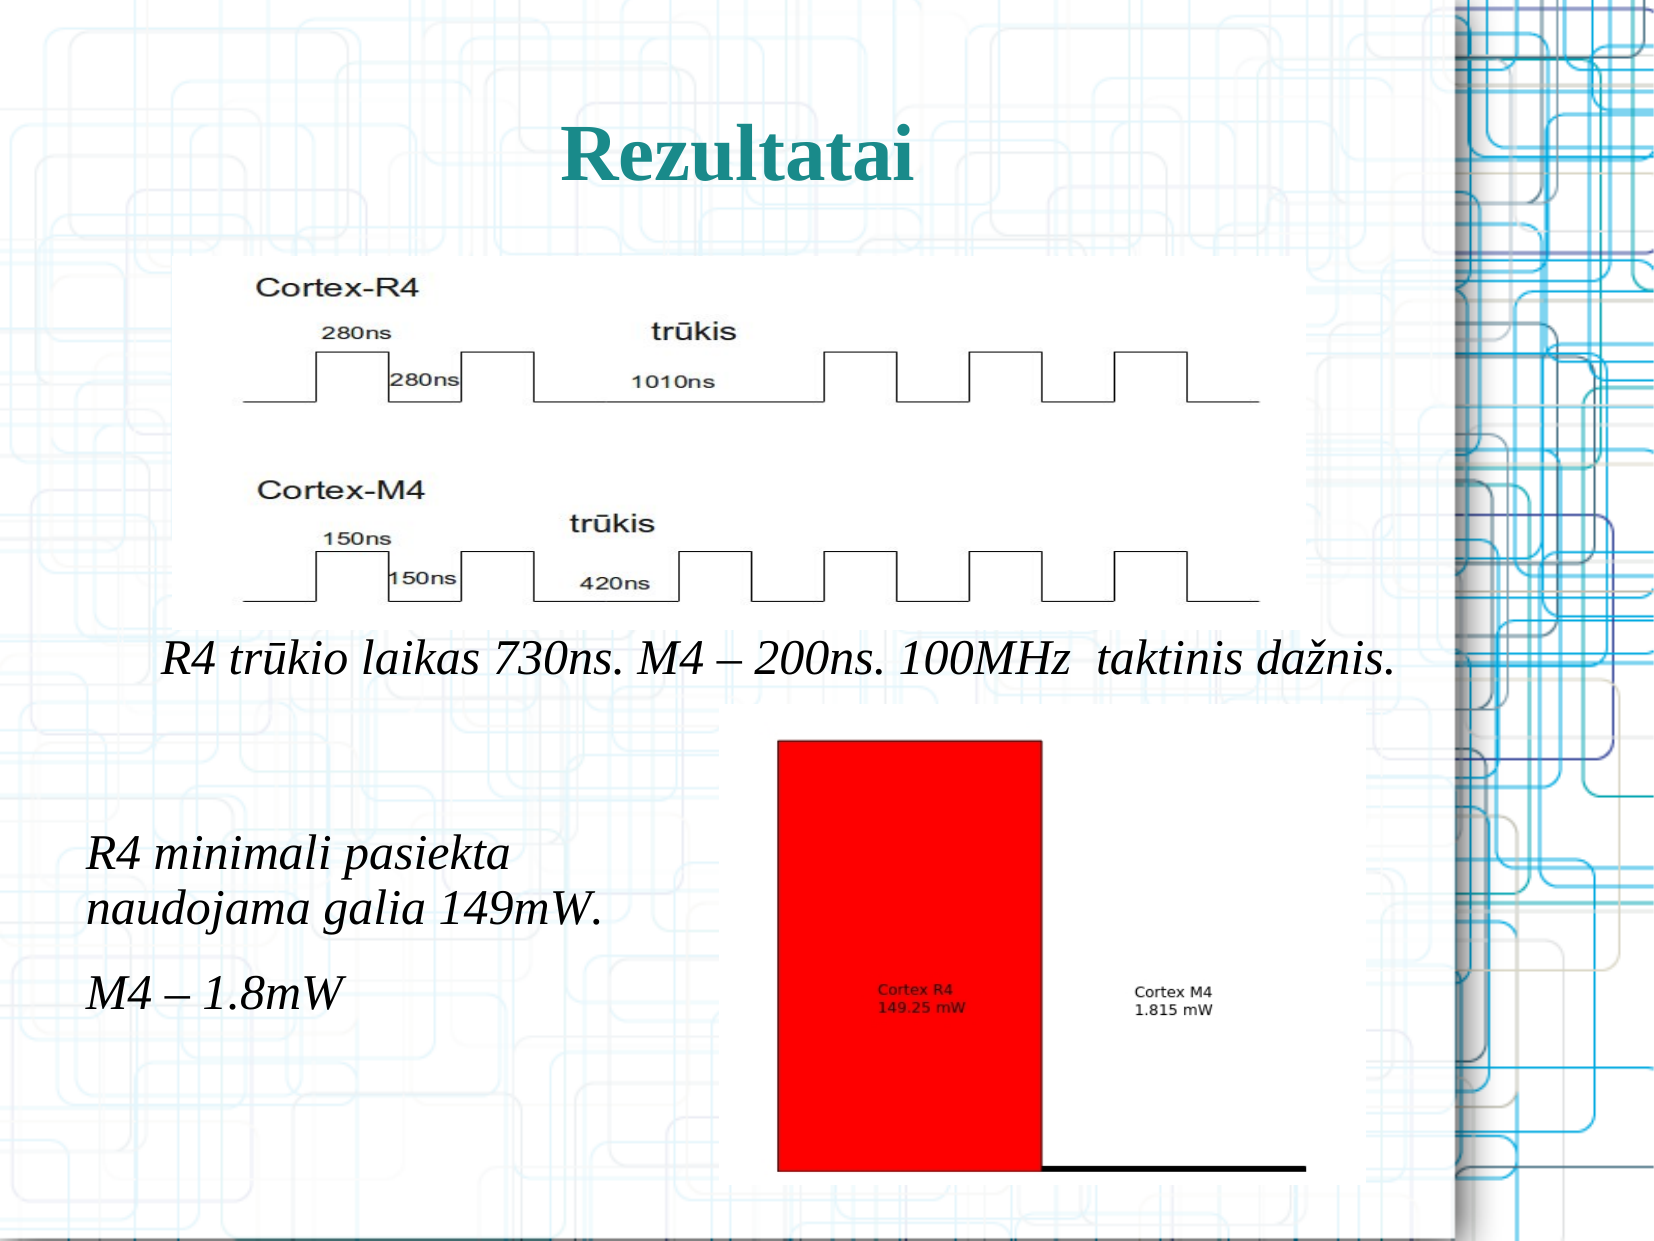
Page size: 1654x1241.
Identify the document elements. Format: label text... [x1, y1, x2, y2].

list R4 trūkio laikas 730ns. M4 – 200ns. 100MHz taktinis dažnis. [90, 630, 1425, 706]
picture [0, 0, 1654, 1241]
list R4 minimali pasiekta naudojama galia 149mW. M4 – 1.8mW [15, 825, 691, 1156]
title Rezultatai [59, 49, 1418, 257]
